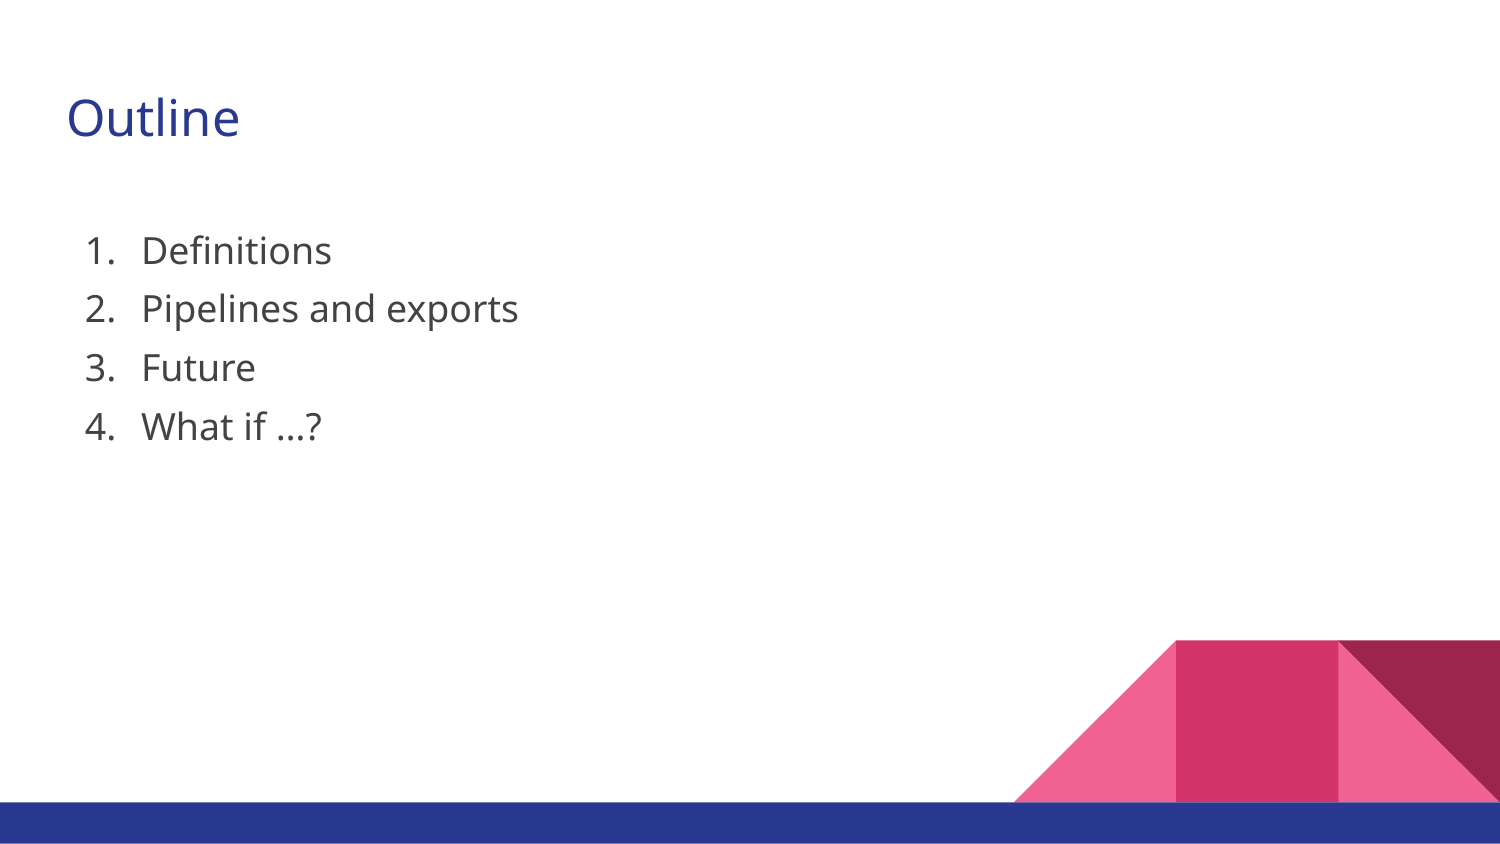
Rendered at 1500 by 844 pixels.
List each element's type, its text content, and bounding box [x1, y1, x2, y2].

list Definitions Pipelines and exports Future What if …? [51, 201, 1449, 750]
title Outline [51, 67, 1449, 167]
